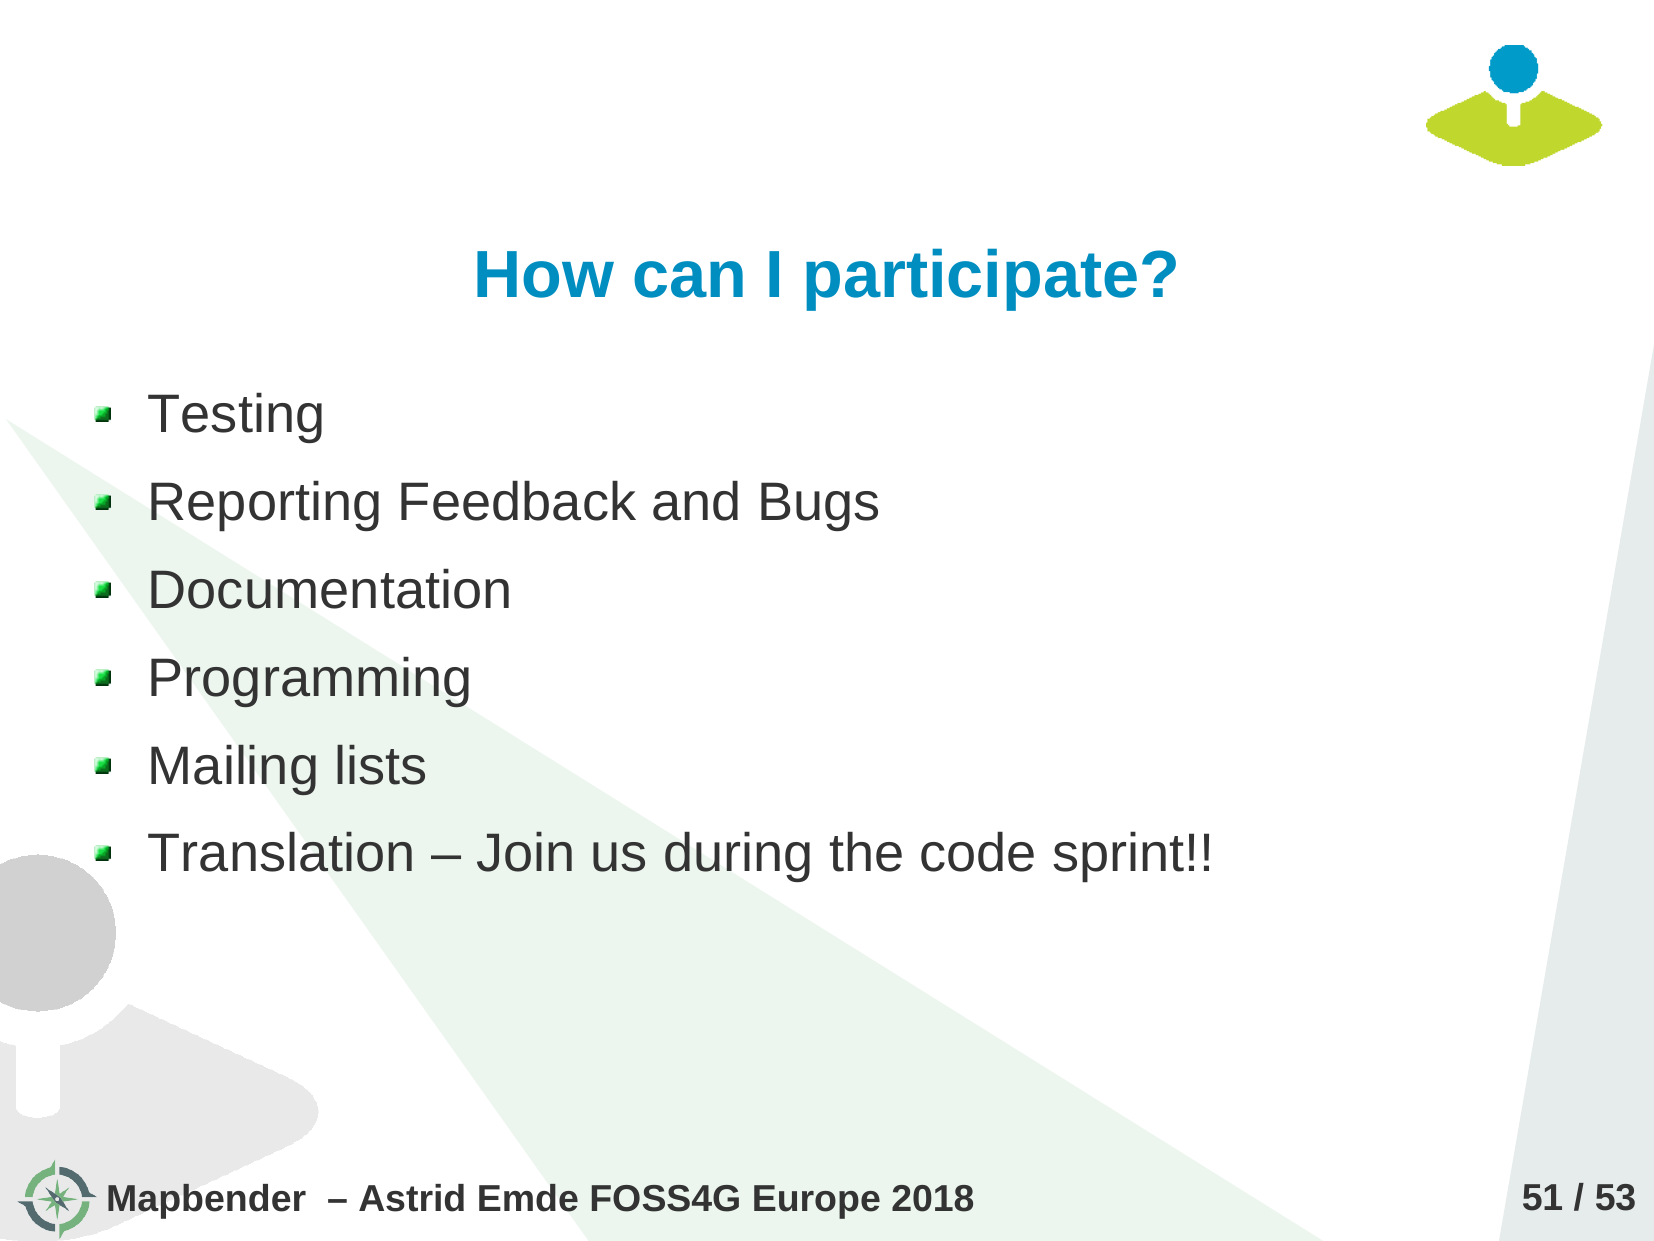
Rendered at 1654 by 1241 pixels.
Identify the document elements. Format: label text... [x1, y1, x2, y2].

picture [1426, 45, 1604, 166]
picture [16, 1158, 98, 1240]
title How can I participate? [82, 200, 1571, 349]
list Testing Reporting Feedback and Bugs Documentation Programming Mailing lists Translation – Join us during the code sprint!! [76, 383, 1565, 1203]
